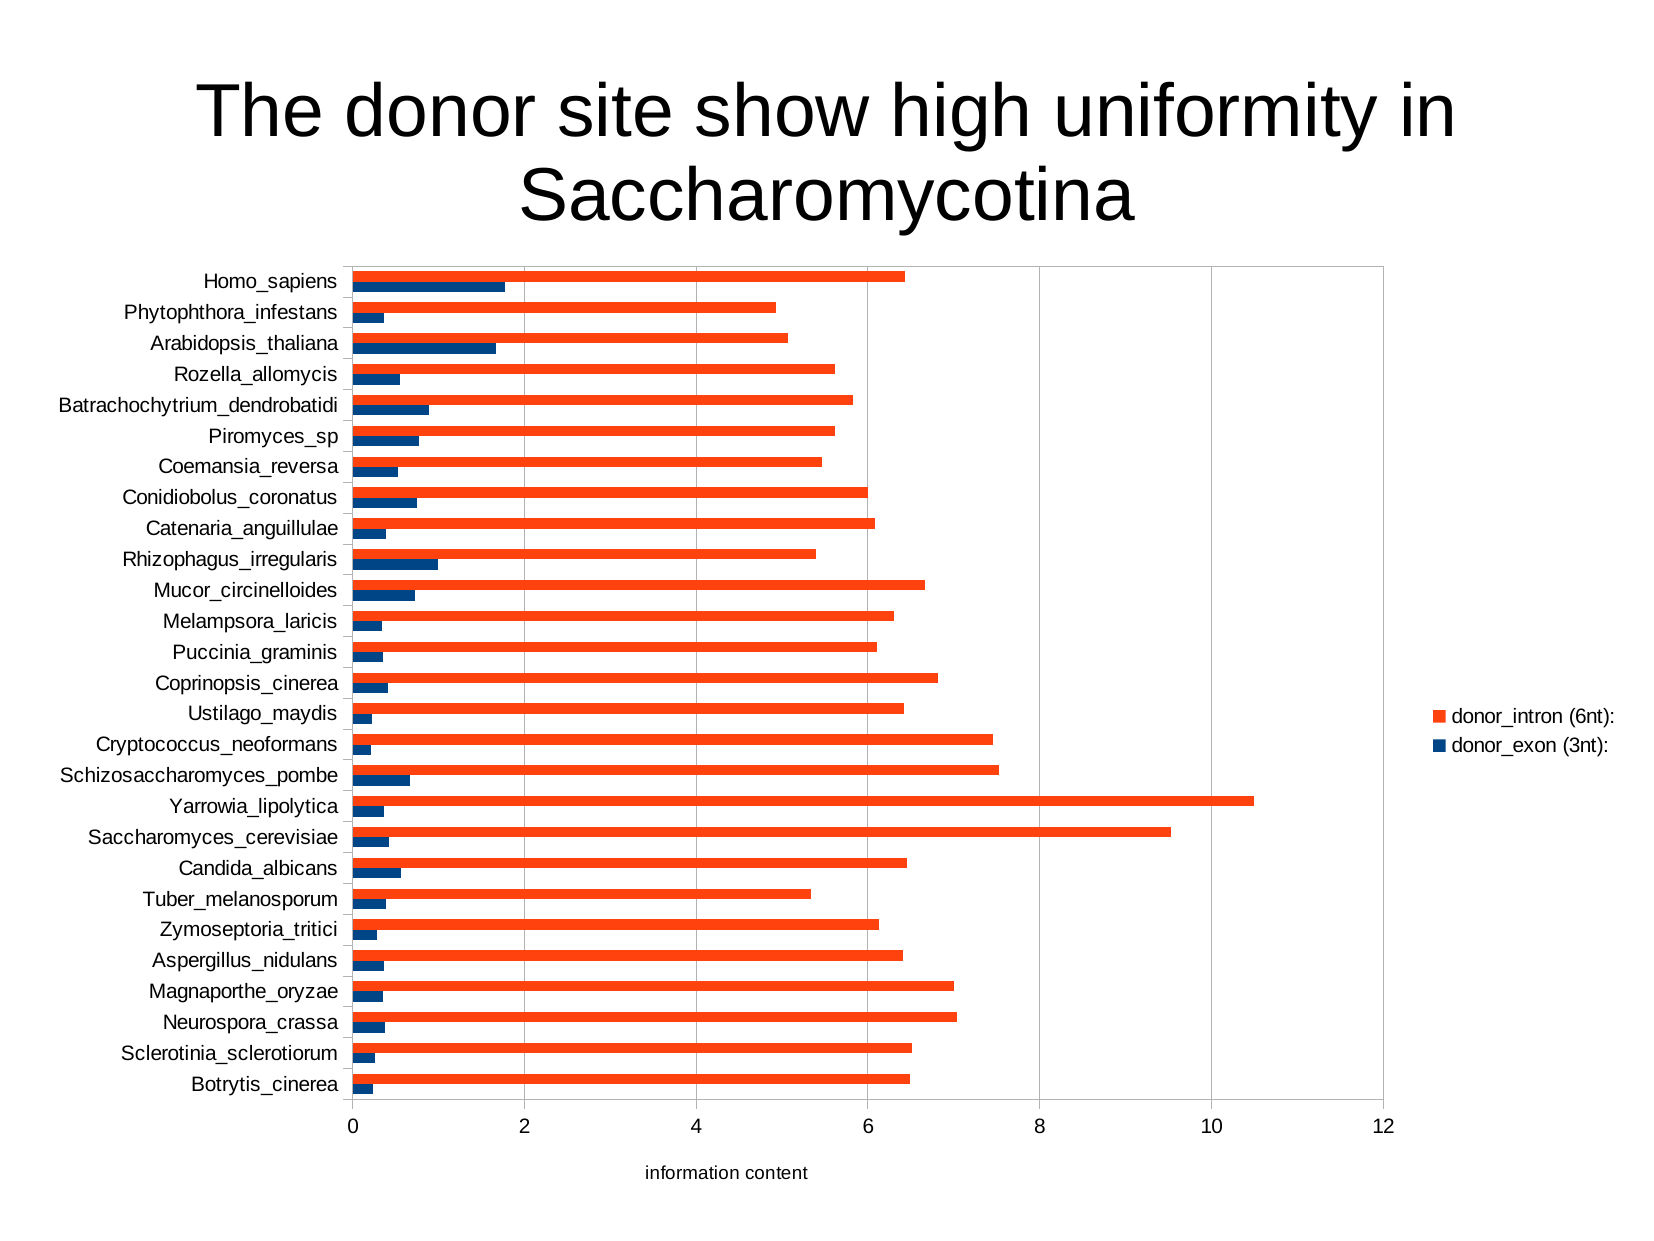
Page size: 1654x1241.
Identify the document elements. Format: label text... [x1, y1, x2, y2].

title The donor site show high uniformity in Saccharomycotina [82, 49, 1571, 247]
chart [26, 247, 1636, 1216]
